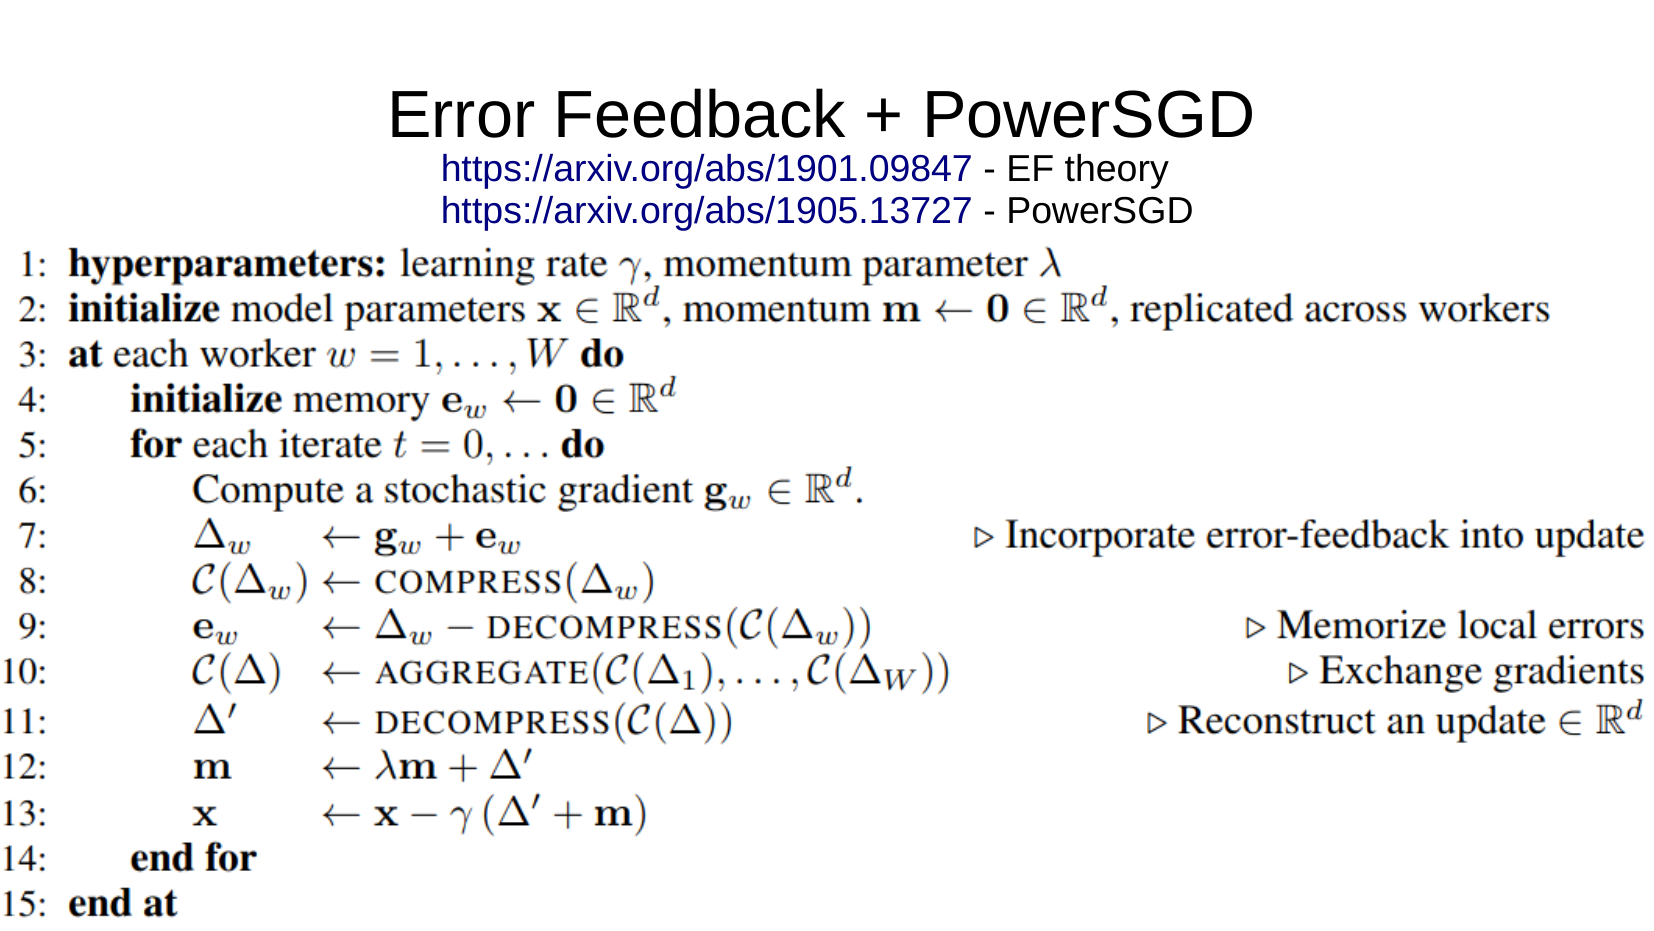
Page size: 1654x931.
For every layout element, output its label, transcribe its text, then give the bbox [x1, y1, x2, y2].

picture [0, 242, 1653, 924]
title Error Feedback + PowerSGD [23, 37, 1621, 193]
text_box https://arxiv.org/abs/1901.09847 - EF theory https://arxiv.org/abs/1905.13727 - PowerSGD [426, 139, 1224, 239]
